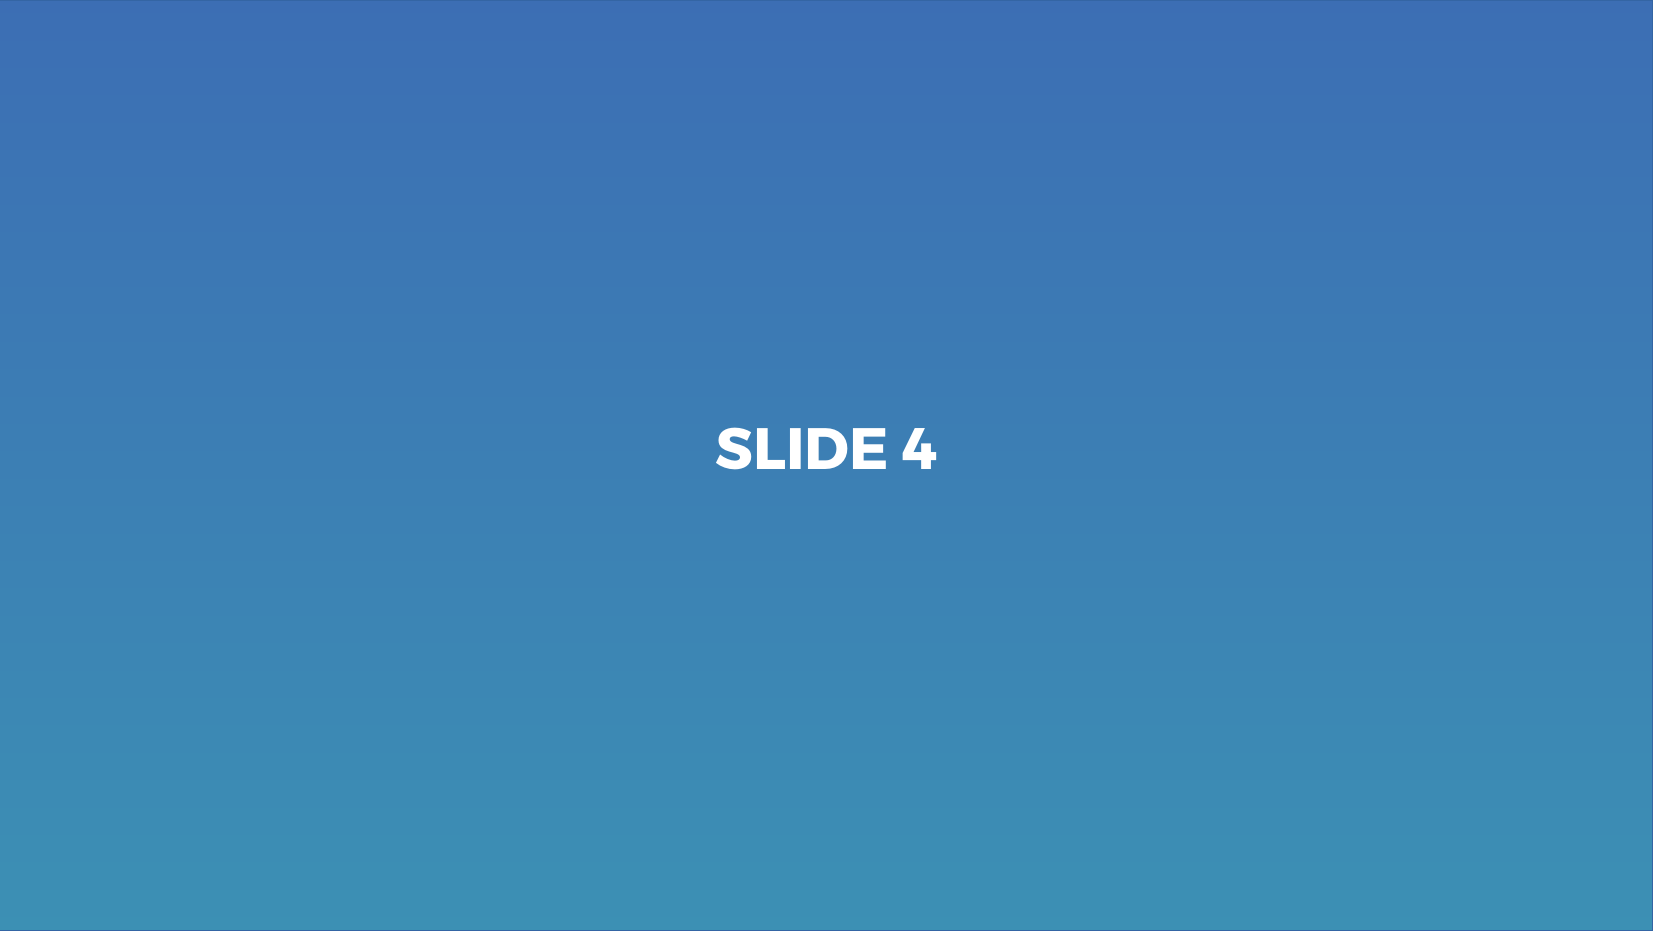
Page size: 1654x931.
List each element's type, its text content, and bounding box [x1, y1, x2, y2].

title <slide-name> [82, 332, 1571, 570]
